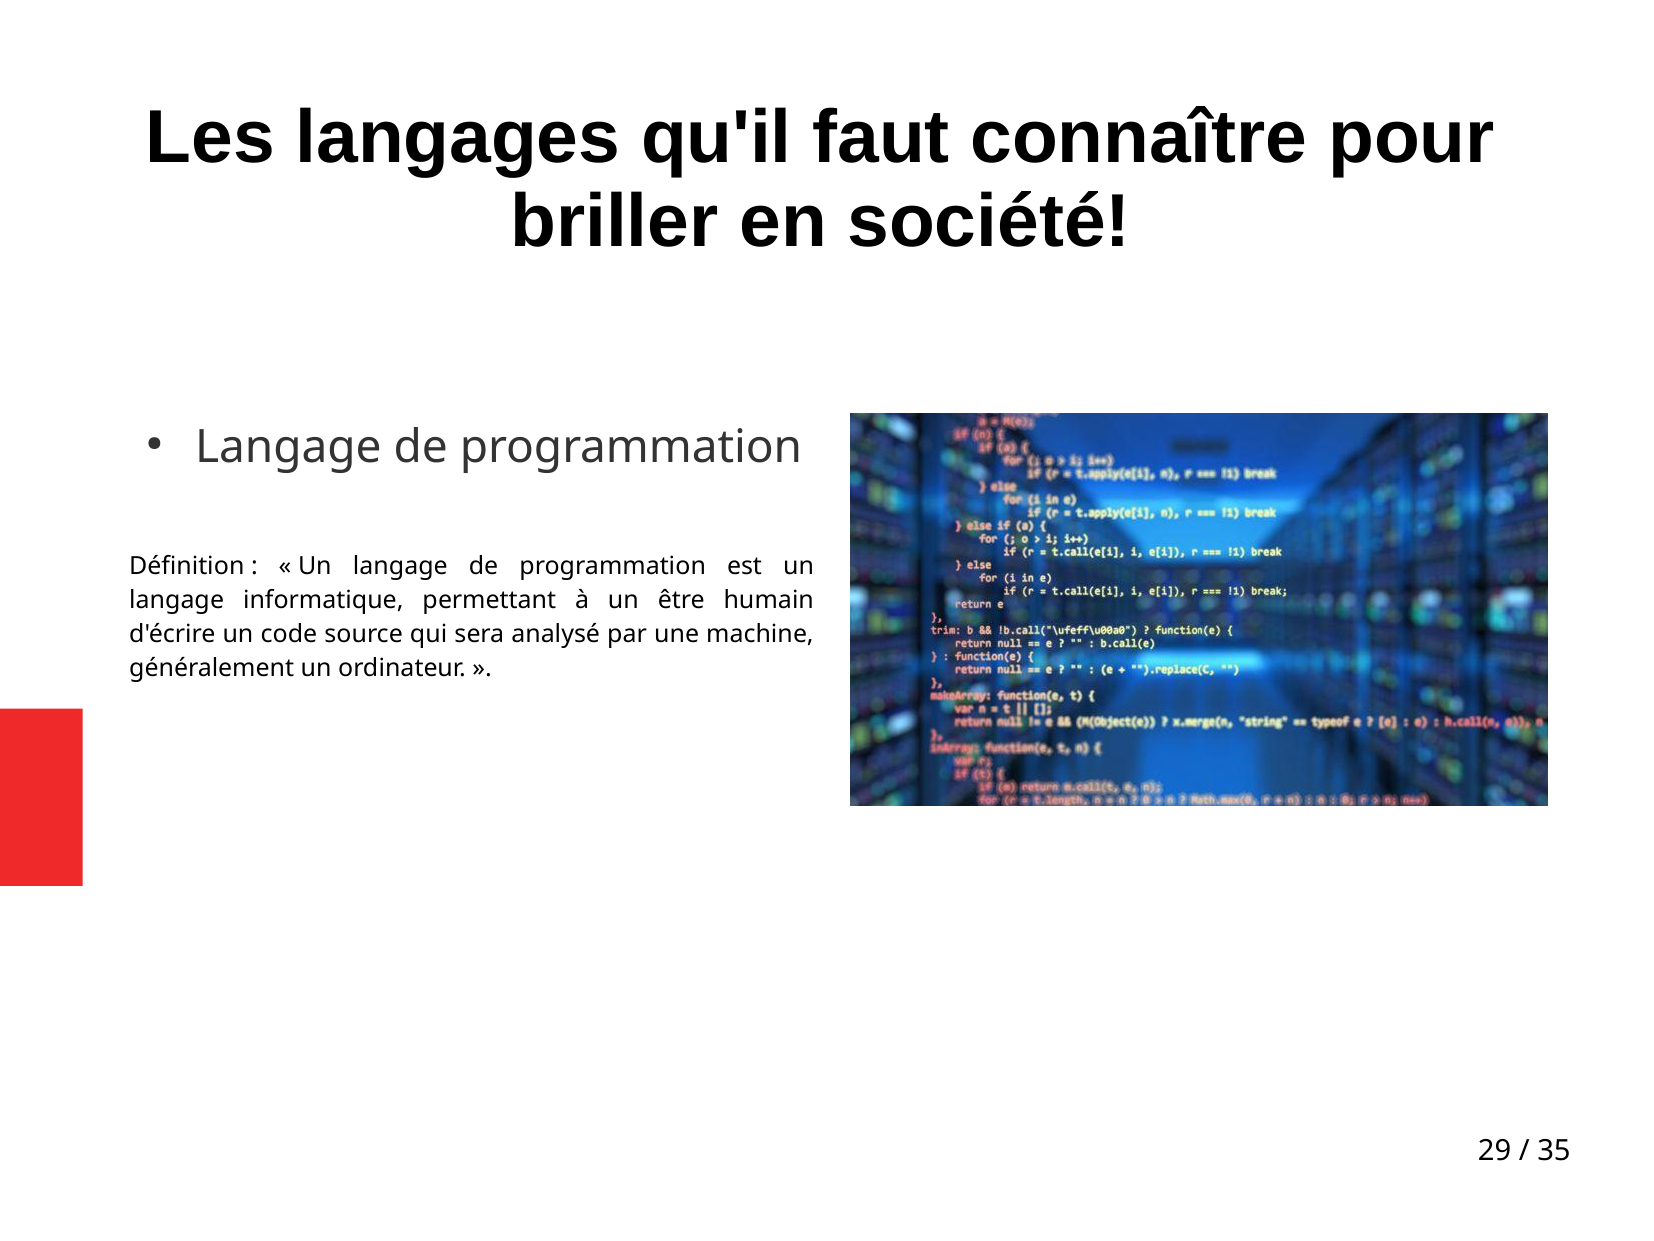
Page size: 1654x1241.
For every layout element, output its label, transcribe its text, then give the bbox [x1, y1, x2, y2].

title Les langages qu'il faut connaître pour briller en société! [141, 99, 1501, 331]
list Définition : « Un langage de programmation est un langage informatique, permettant à un être humain d'écrire un code source qui sera analysé par une machine, généralement un ordinateur. ». [129, 547, 815, 721]
picture [850, 413, 1548, 806]
list Langage de programmation [129, 413, 815, 491]
